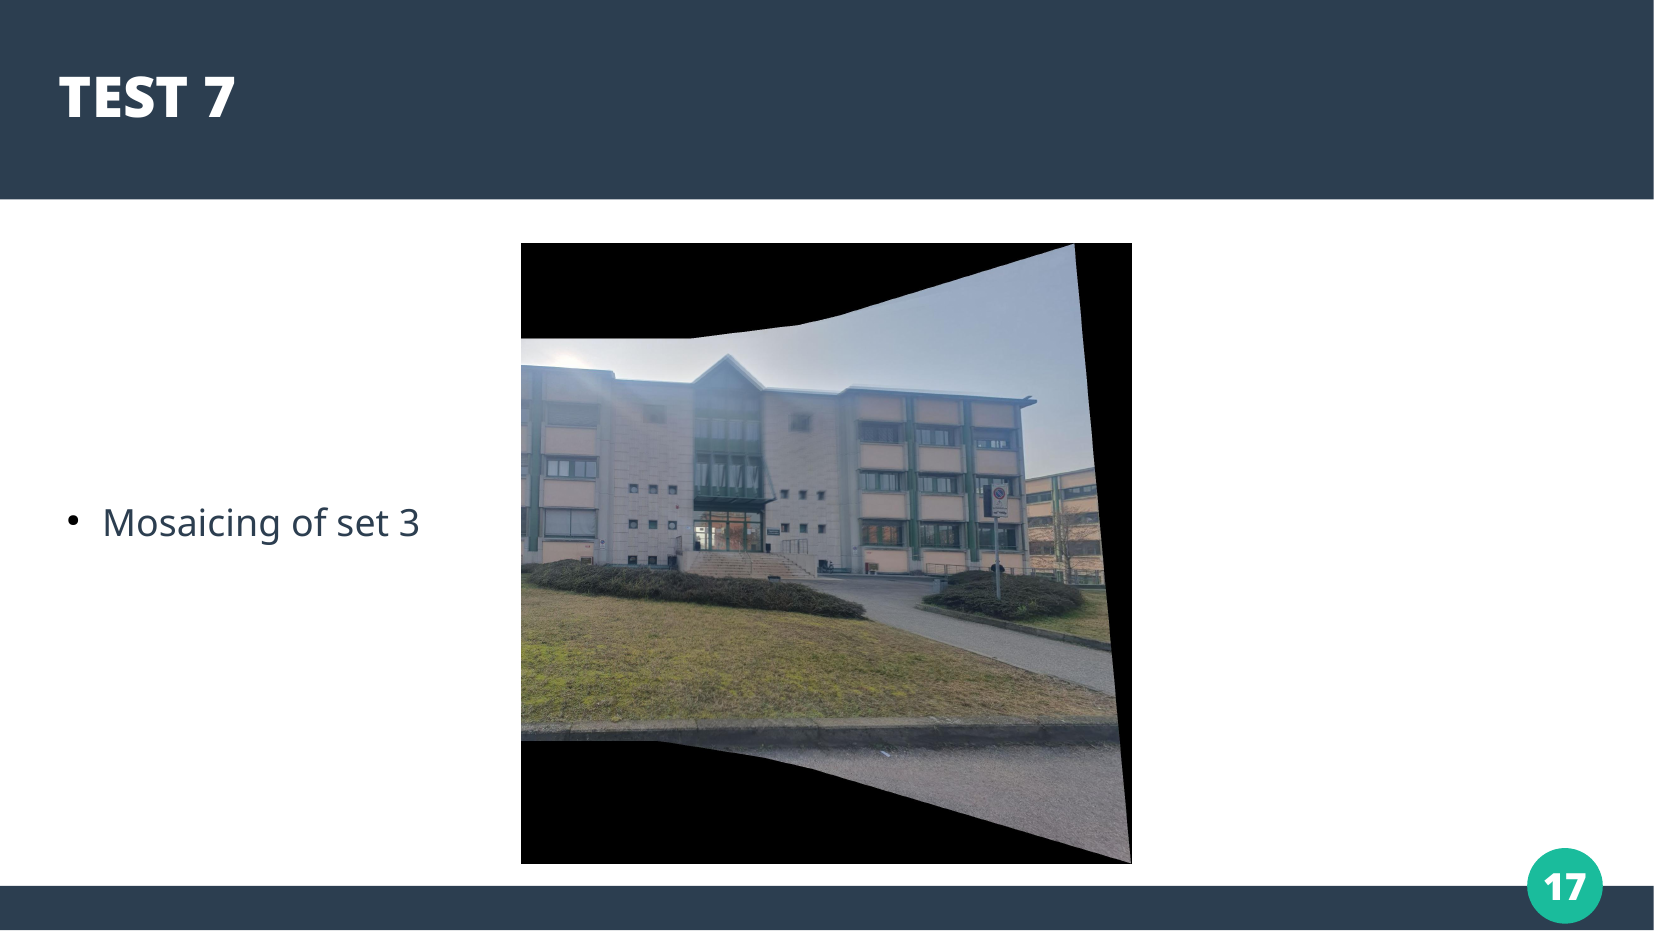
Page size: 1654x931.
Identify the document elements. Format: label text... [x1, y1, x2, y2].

title TEST 7 [59, 37, 1595, 155]
picture [521, 243, 1132, 864]
text_box Mosaicing of set 3 [37, 443, 451, 601]
